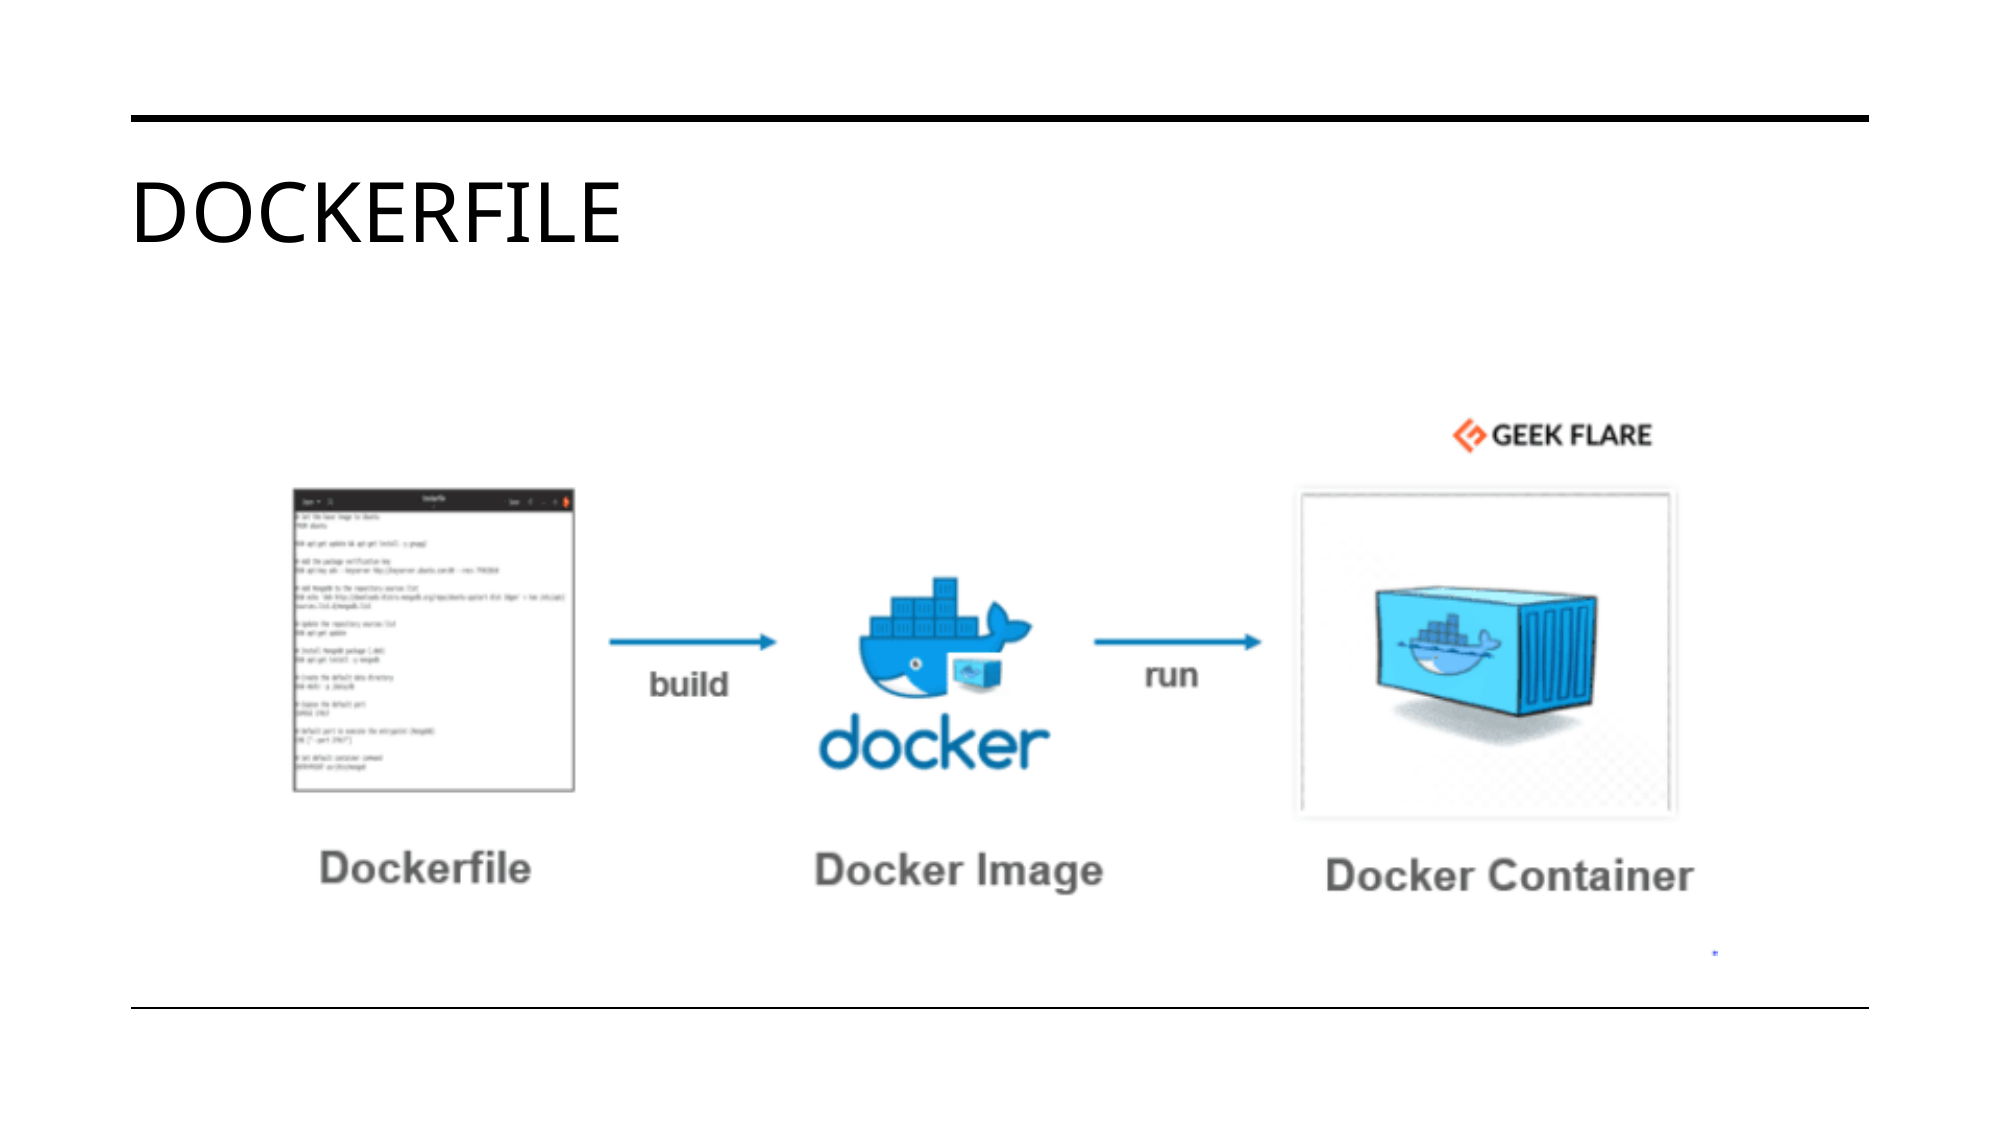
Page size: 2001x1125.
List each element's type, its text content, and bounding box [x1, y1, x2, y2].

picture [265, 393, 1718, 956]
title DOCKERFILE [114, 151, 1869, 377]
